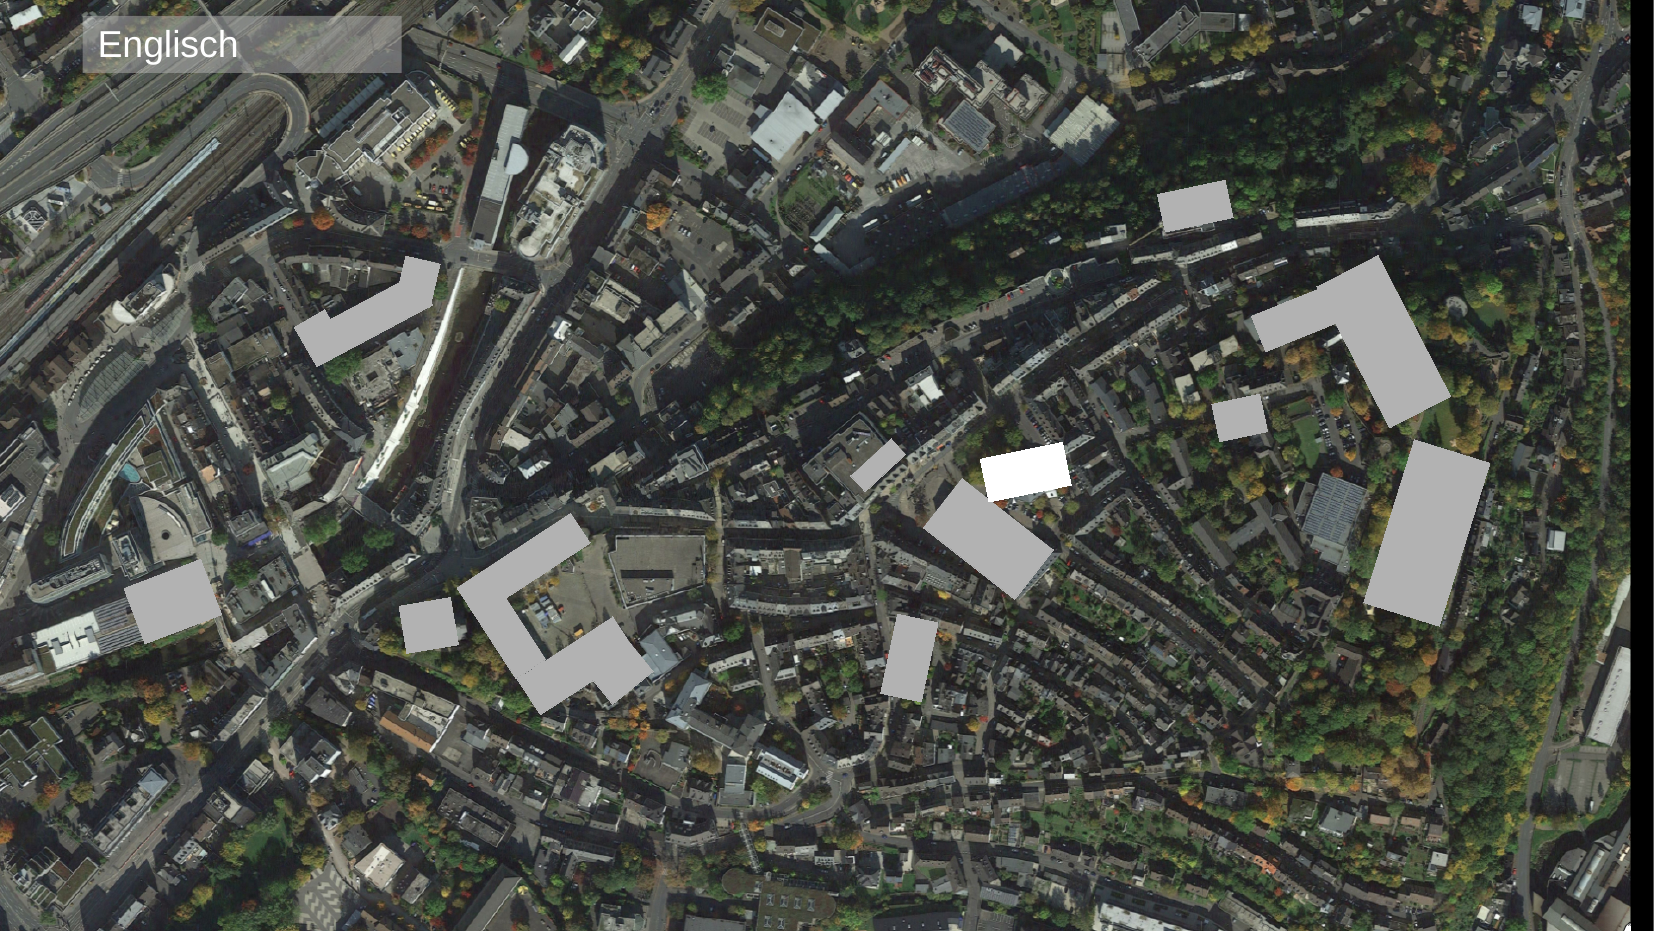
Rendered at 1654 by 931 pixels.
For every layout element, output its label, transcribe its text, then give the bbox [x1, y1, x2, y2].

text_box [923, 442, 1072, 600]
text_box [1211, 394, 1268, 442]
text_box [457, 513, 654, 715]
text_box [399, 597, 459, 654]
text_box [294, 256, 441, 367]
text_box [124, 559, 222, 644]
picture [0, 0, 1654, 931]
text_box Englisch [82, 15, 402, 73]
text_box [880, 614, 938, 702]
text_box [1363, 439, 1490, 627]
text_box [1251, 255, 1451, 428]
text_box [850, 438, 906, 492]
text_box [1157, 180, 1234, 232]
